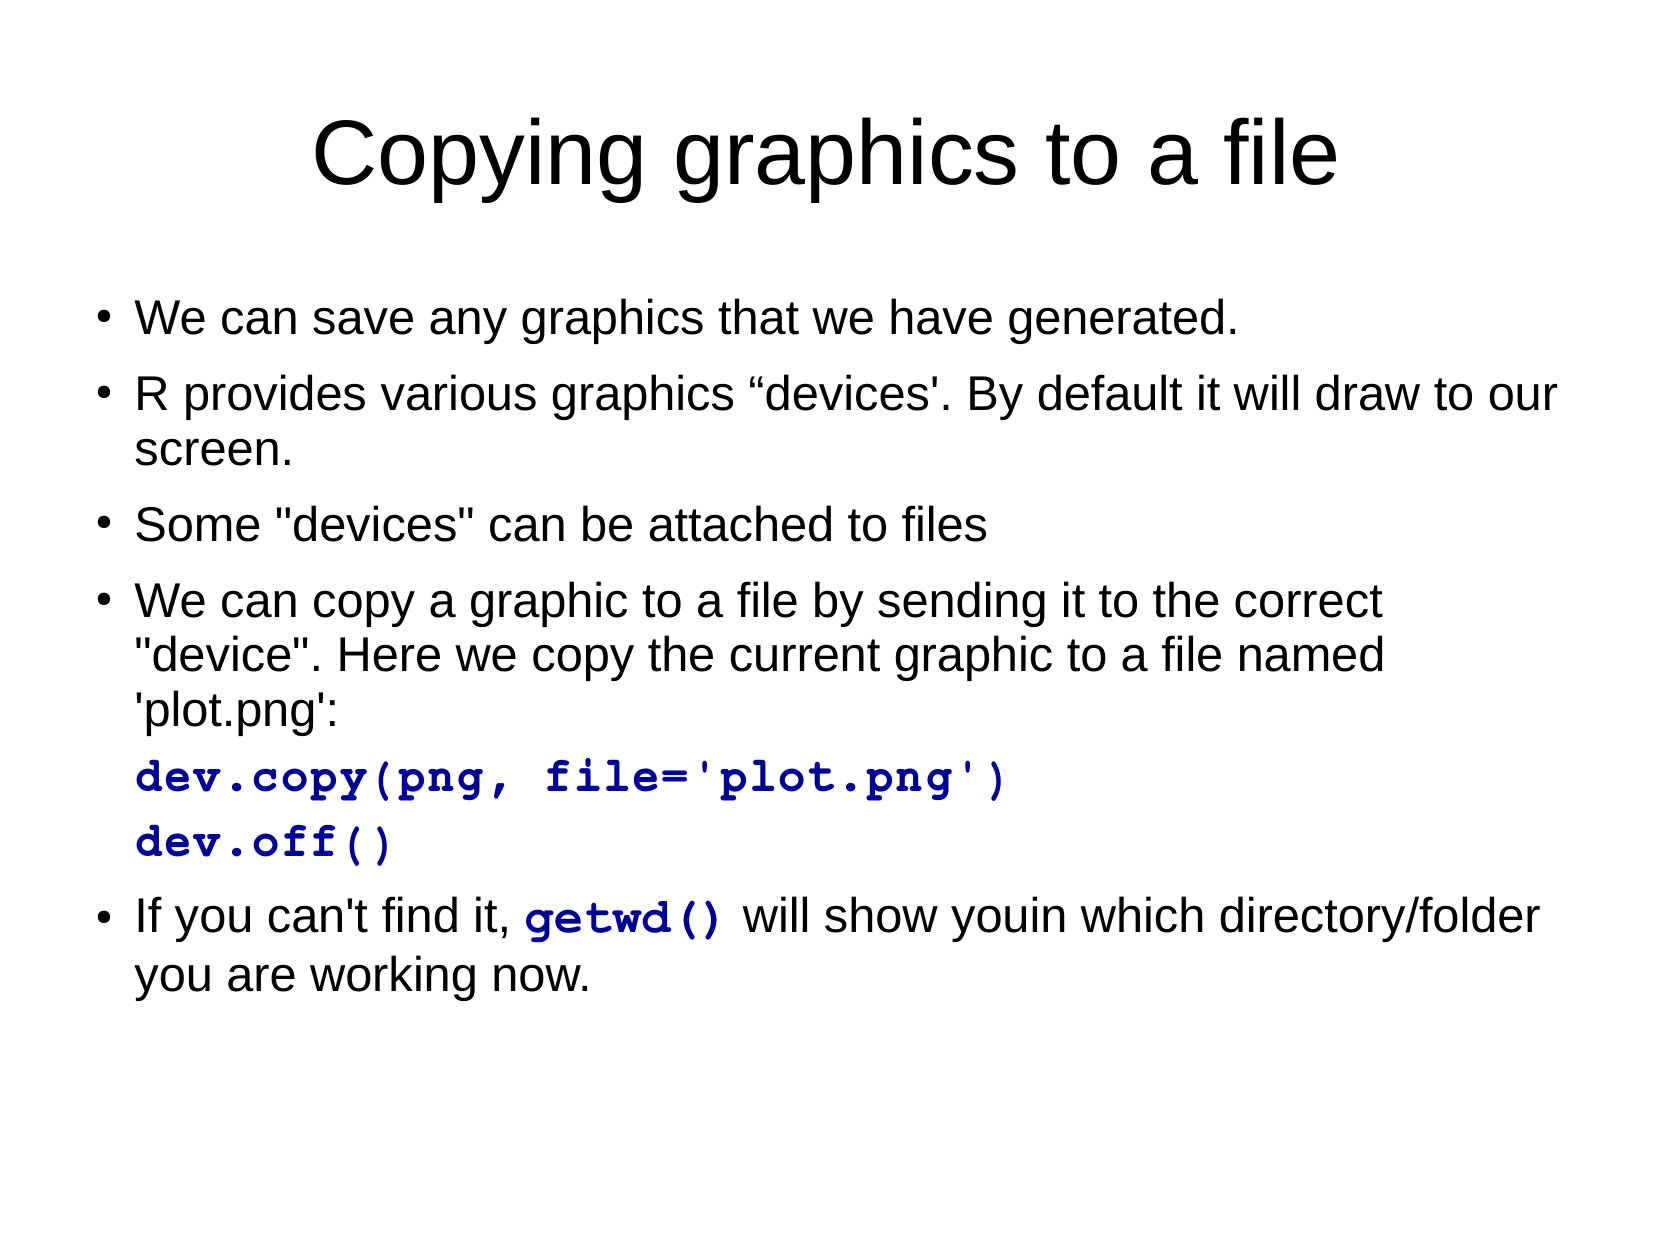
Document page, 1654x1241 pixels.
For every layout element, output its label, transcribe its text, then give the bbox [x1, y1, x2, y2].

list We can save any graphics that we have generated. R provides various graphics “devices'. By default it will draw to our screen. Some "devices" can be attached to files We can copy a graphic to a file by sending it to the correct "device". Here we copy the current graphic to a file named 'plot.png': dev.copy(png, file='plot.png') dev.off() If you can't find it, getwd() will show youin which directory/folder you are working now. [82, 290, 1571, 1010]
title Copying graphics to a file [82, 49, 1571, 257]
